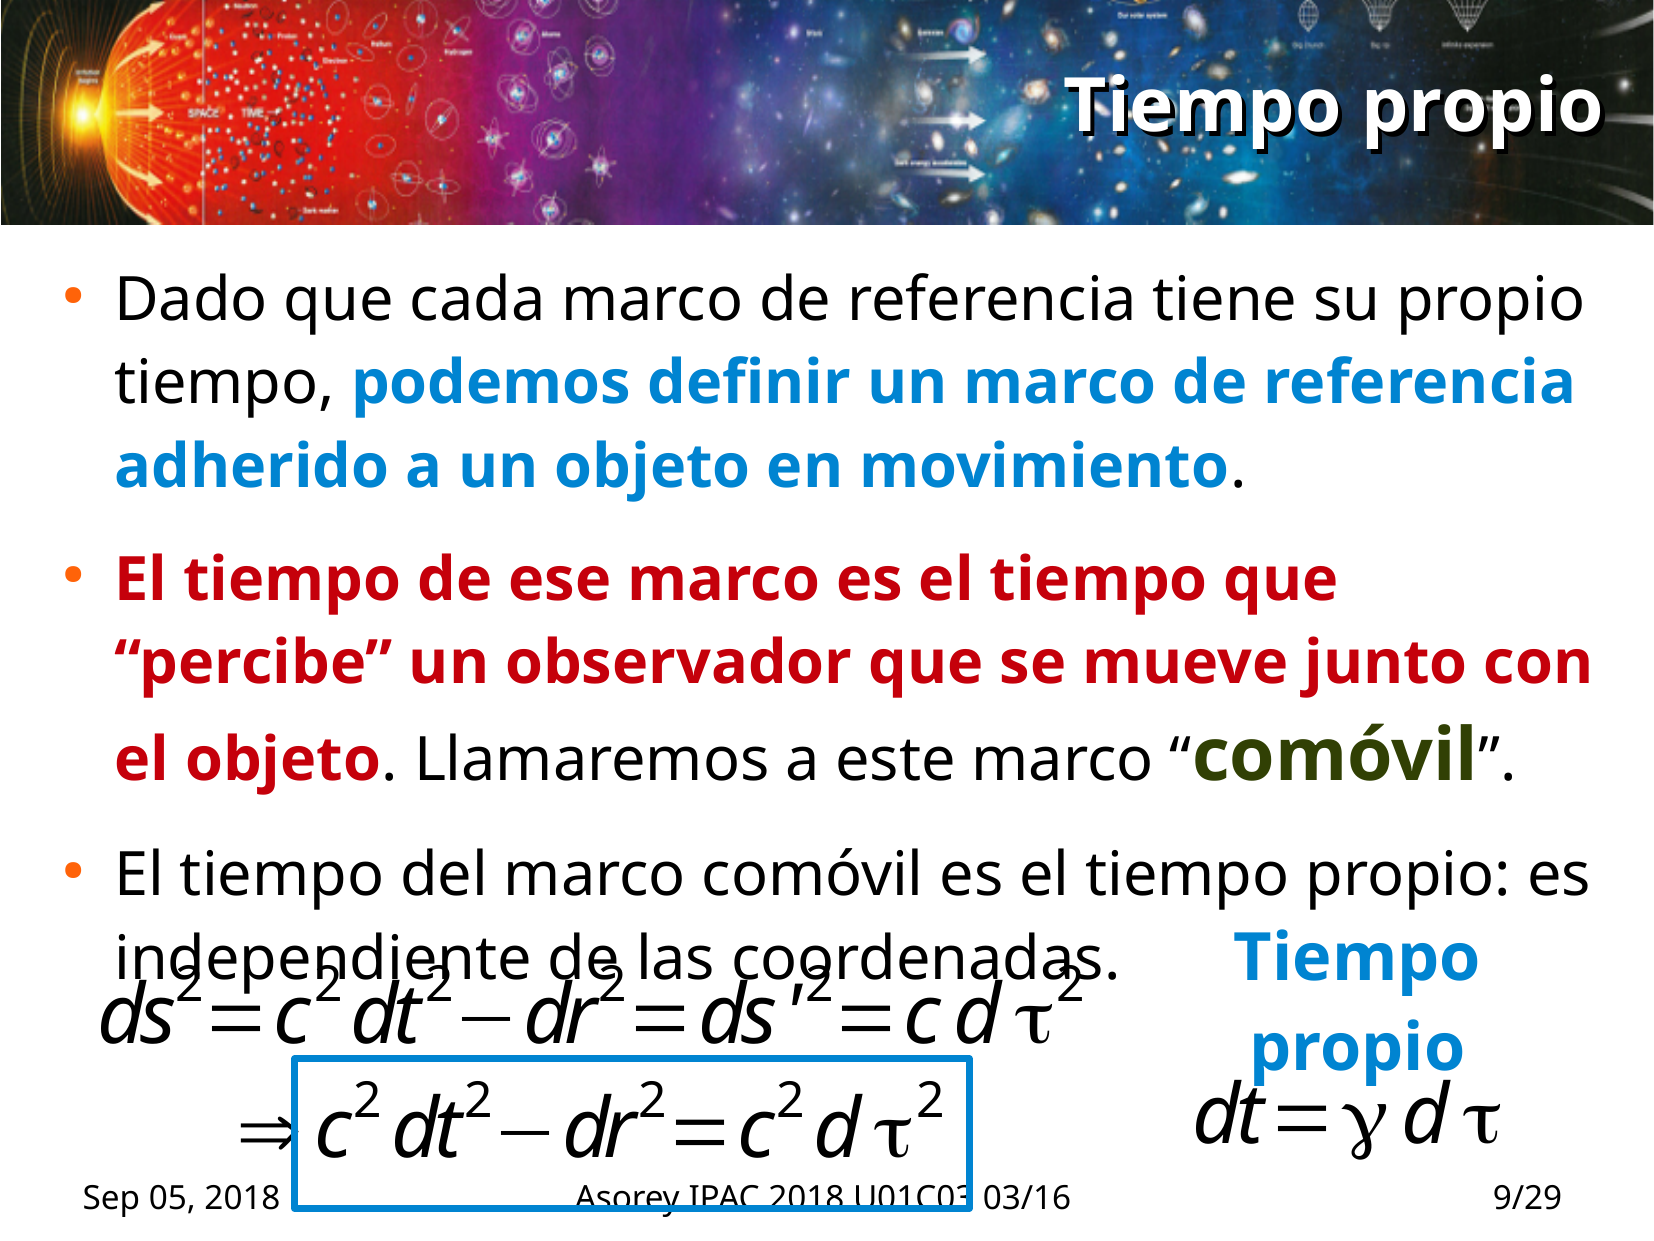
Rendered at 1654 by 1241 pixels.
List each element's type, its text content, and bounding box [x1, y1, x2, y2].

chart [1185, 1062, 1511, 1164]
title Tiempo propio [45, 15, 1606, 191]
picture [1, 0, 1654, 225]
chart [298, 1062, 966, 1179]
text_box Tiempo propio [1140, 934, 1576, 1065]
chart [90, 953, 1090, 1179]
list Dado que cada marco de referencia tiene su propio tiempo, podemos definir un marco de referencia adherido a un objeto en movimiento. El tiempo de ese marco es el tiempo que “percibe” un observador que se mueve junto con el objeto. Llamaremos a este marco “comóvil”. El tiempo del marco comóvil es el tiempo propio: es independiente de las coordenadas. [45, 255, 1606, 1156]
